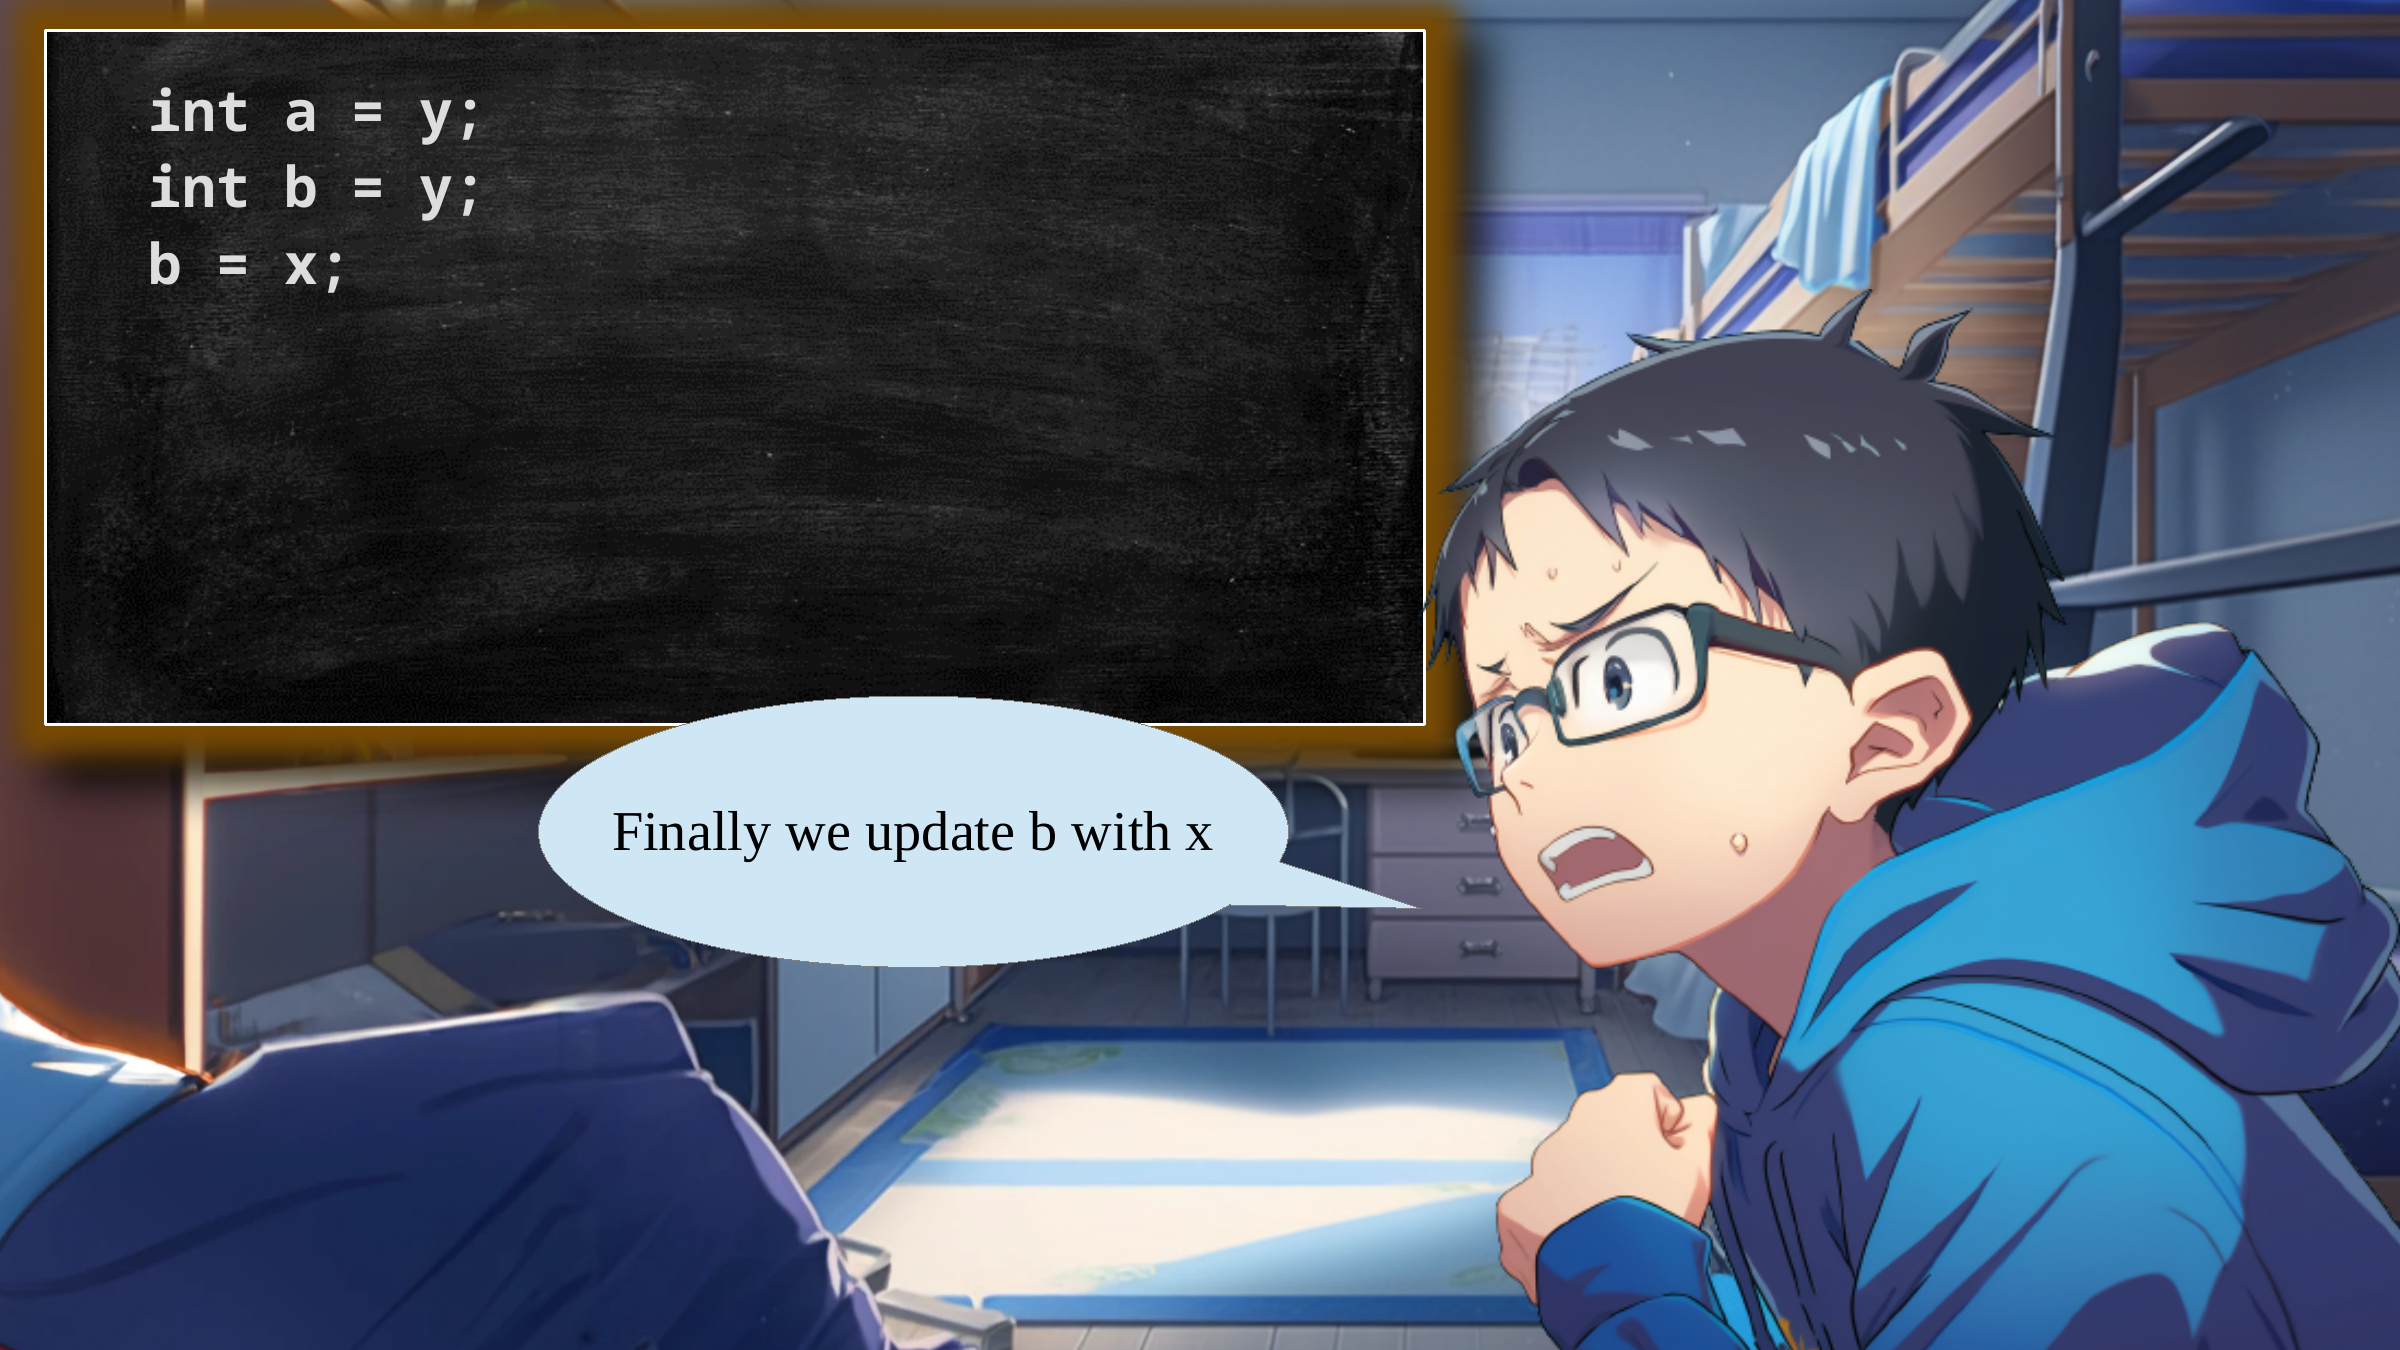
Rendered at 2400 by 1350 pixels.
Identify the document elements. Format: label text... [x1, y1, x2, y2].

text_box int a = y; int b = y; b = x; [66, 63, 1379, 653]
picture [0, 0, 2400, 1350]
text_box Finally we update b with x [538, 696, 1320, 968]
